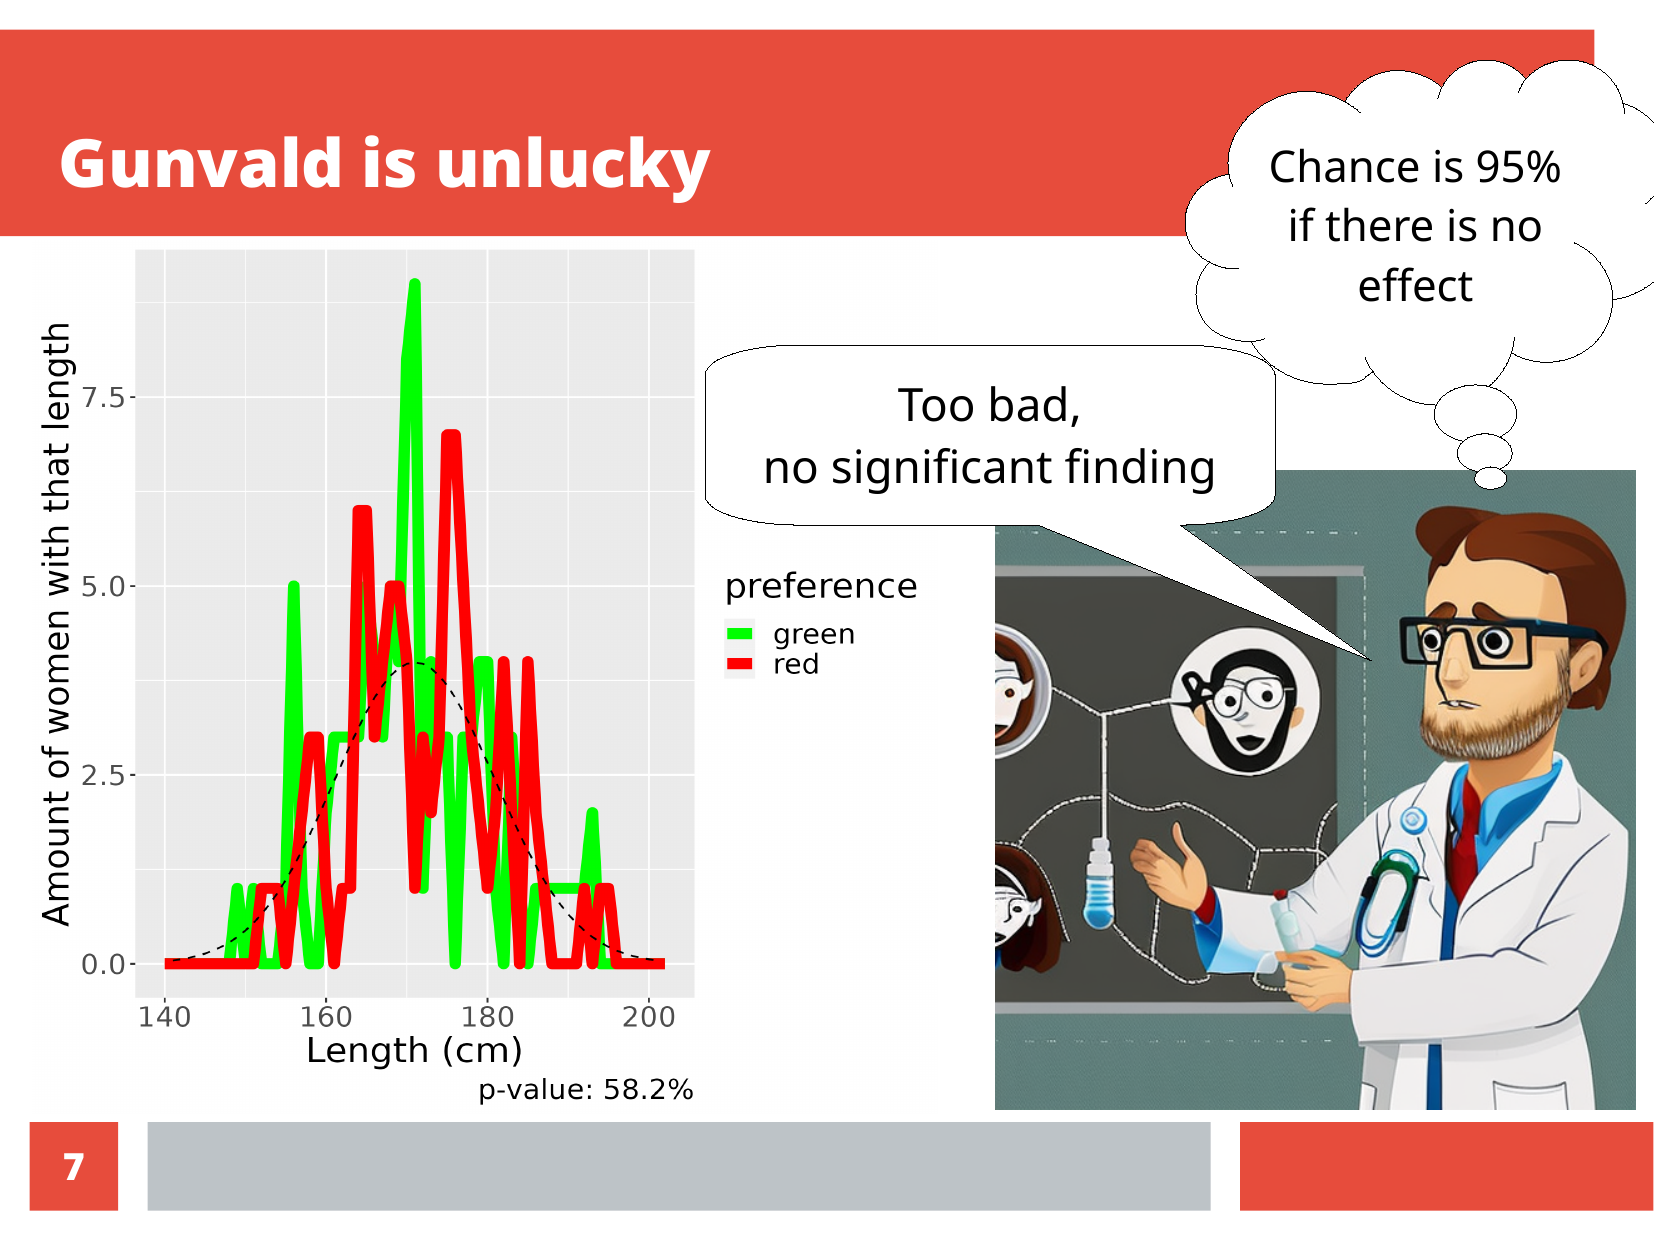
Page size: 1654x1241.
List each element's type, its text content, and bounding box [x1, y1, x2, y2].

text_box Too bad, no significant finding [705, 345, 1372, 661]
text_box Chance is 95% if there is no effect [1185, 60, 1654, 490]
picture [995, 470, 1636, 1111]
picture [32, 240, 938, 1114]
title Gunvald is unlucky [59, 59, 1595, 207]
